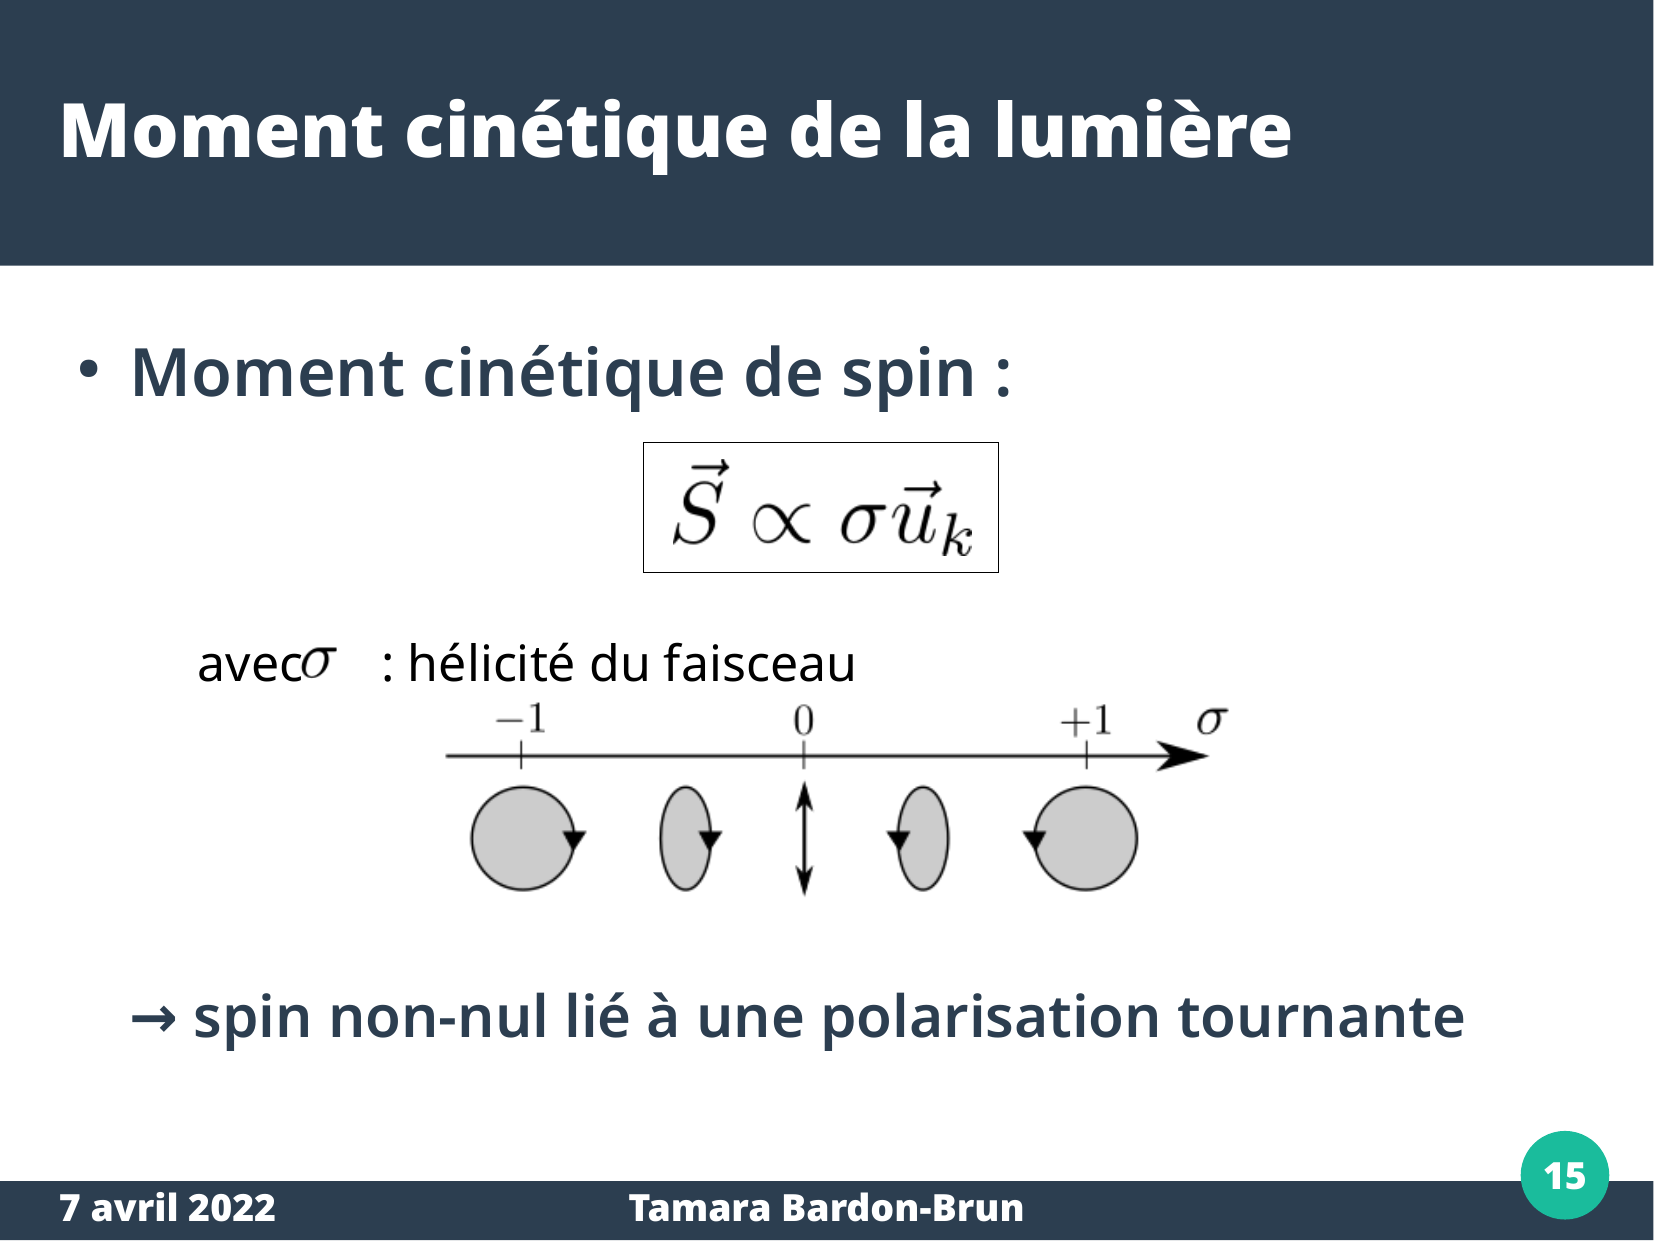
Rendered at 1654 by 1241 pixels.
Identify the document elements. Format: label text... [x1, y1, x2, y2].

title Moment cinétique de la lumière [59, 49, 1595, 207]
picture [418, 696, 1236, 899]
list → spin non-nul lié à une polarisation tournante [59, 975, 1595, 1093]
text_box avec : hélicité du faisceau [183, 620, 963, 761]
picture [673, 459, 972, 556]
picture [289, 640, 337, 688]
list Moment cinétique de spin : [59, 324, 1595, 720]
